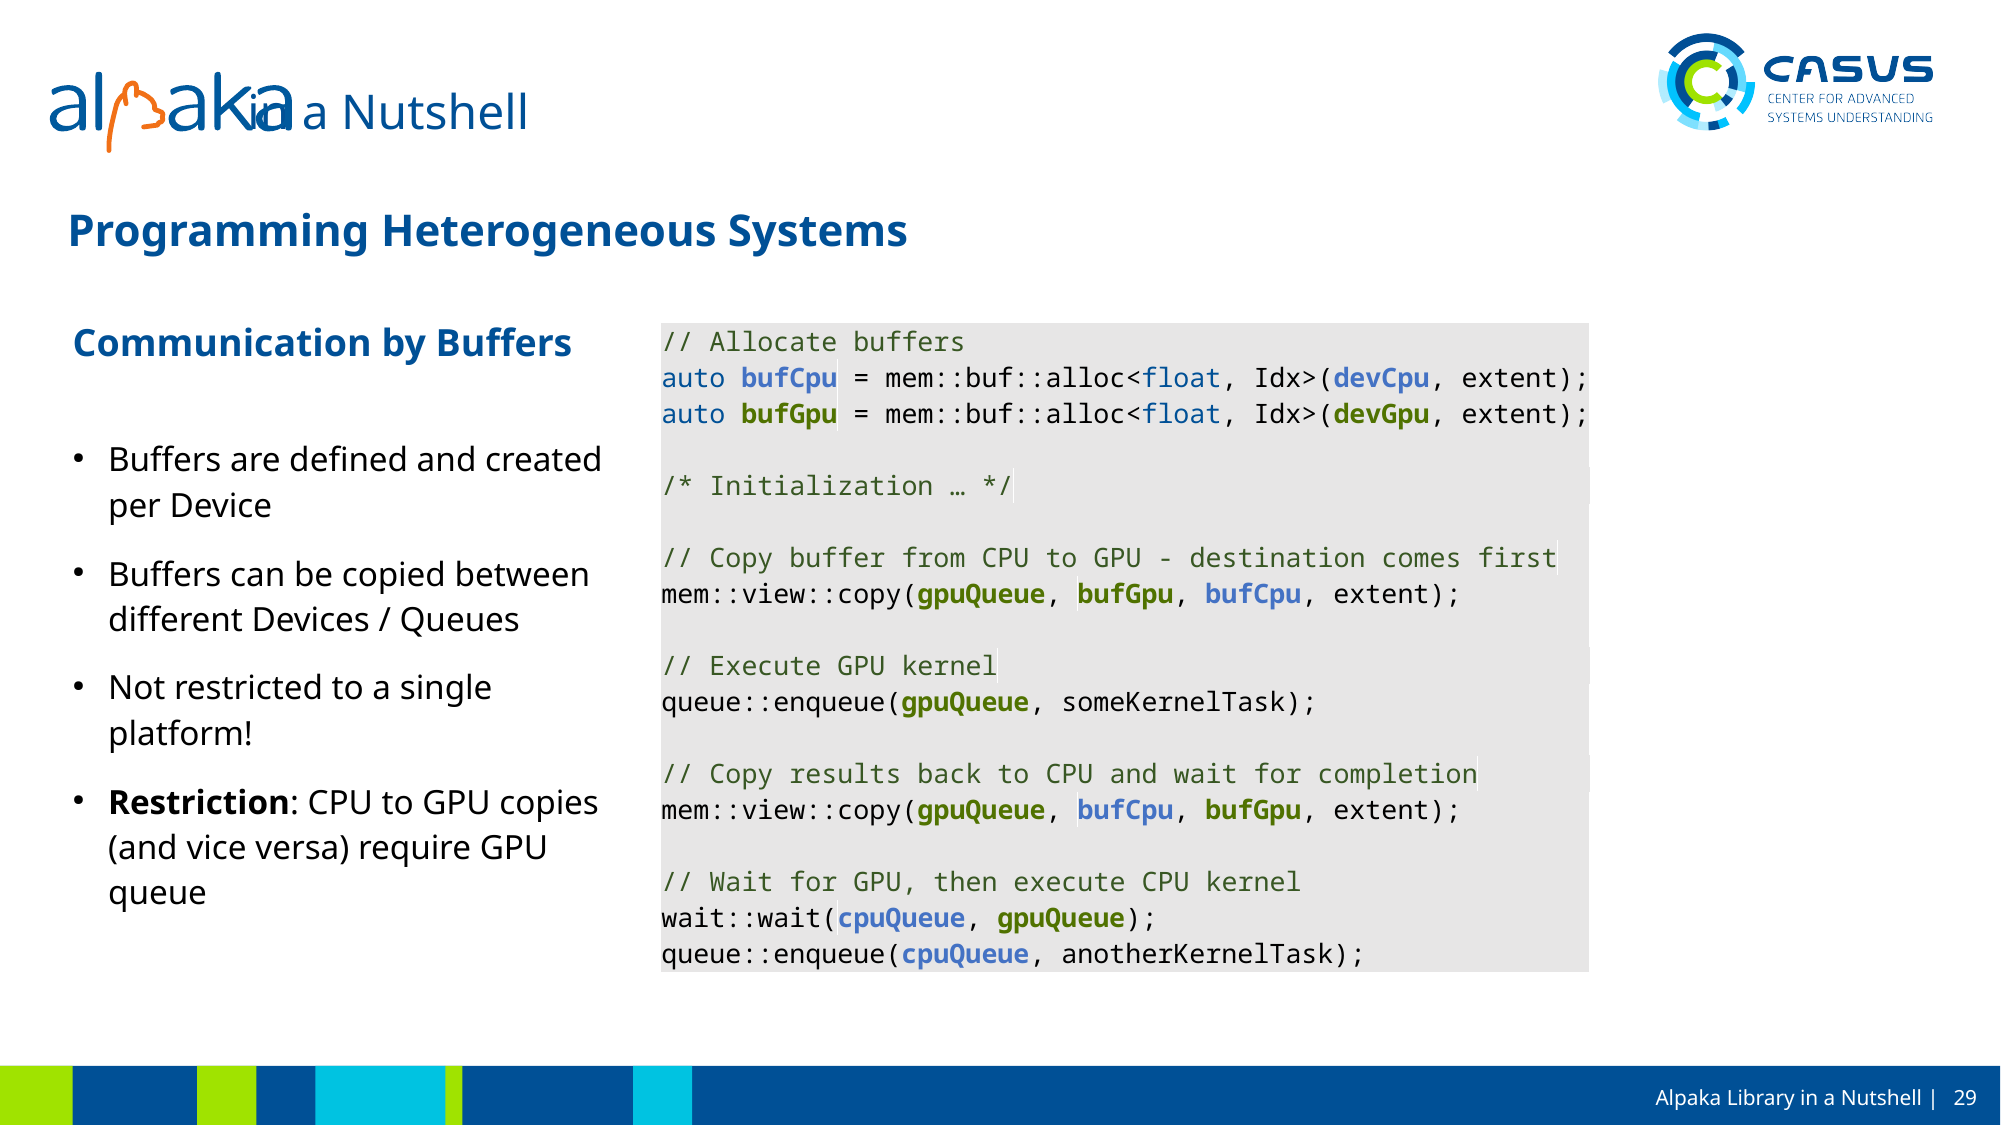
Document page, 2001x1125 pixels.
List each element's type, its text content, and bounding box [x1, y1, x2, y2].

list // Allocate buffers auto bufCpu = mem::buf::alloc<float, Idx>(devCpu, extent); auto bufGpu = mem::buf::alloc<float, Idx>(devGpu, extent); /* Initialization … */ // Copy buffer from CPU to GPU - destination comes first mem::view::copy(gpuQueue, bufGpu, bufCpu, extent); // Execute GPU kernel queue::enqueue(gpuQueue, someKernelTask); // Copy results back to CPU and wait for completion mem::view::copy(gpuQueue, bufCpu, bufGpu, extent); // Wait for GPU, then execute CPU kernel wait::wait(cpuQueue, gpuQueue); queue::enqueue(cpuQueue, anotherKernelTask); [661, 316, 1621, 979]
list Communication by Buffers Buffers are defined and created per Device Buffers can be copied between different Devices / Queues Not restricted to a single platform! Restriction: CPU to GPU copies (and vice versa) require GPU queue [72, 316, 626, 979]
title Programming Heterogeneous Systems [55, 195, 1603, 264]
picture [49, 70, 293, 154]
title in a Nutshell [293, 76, 1512, 145]
picture [1658, 33, 1933, 131]
